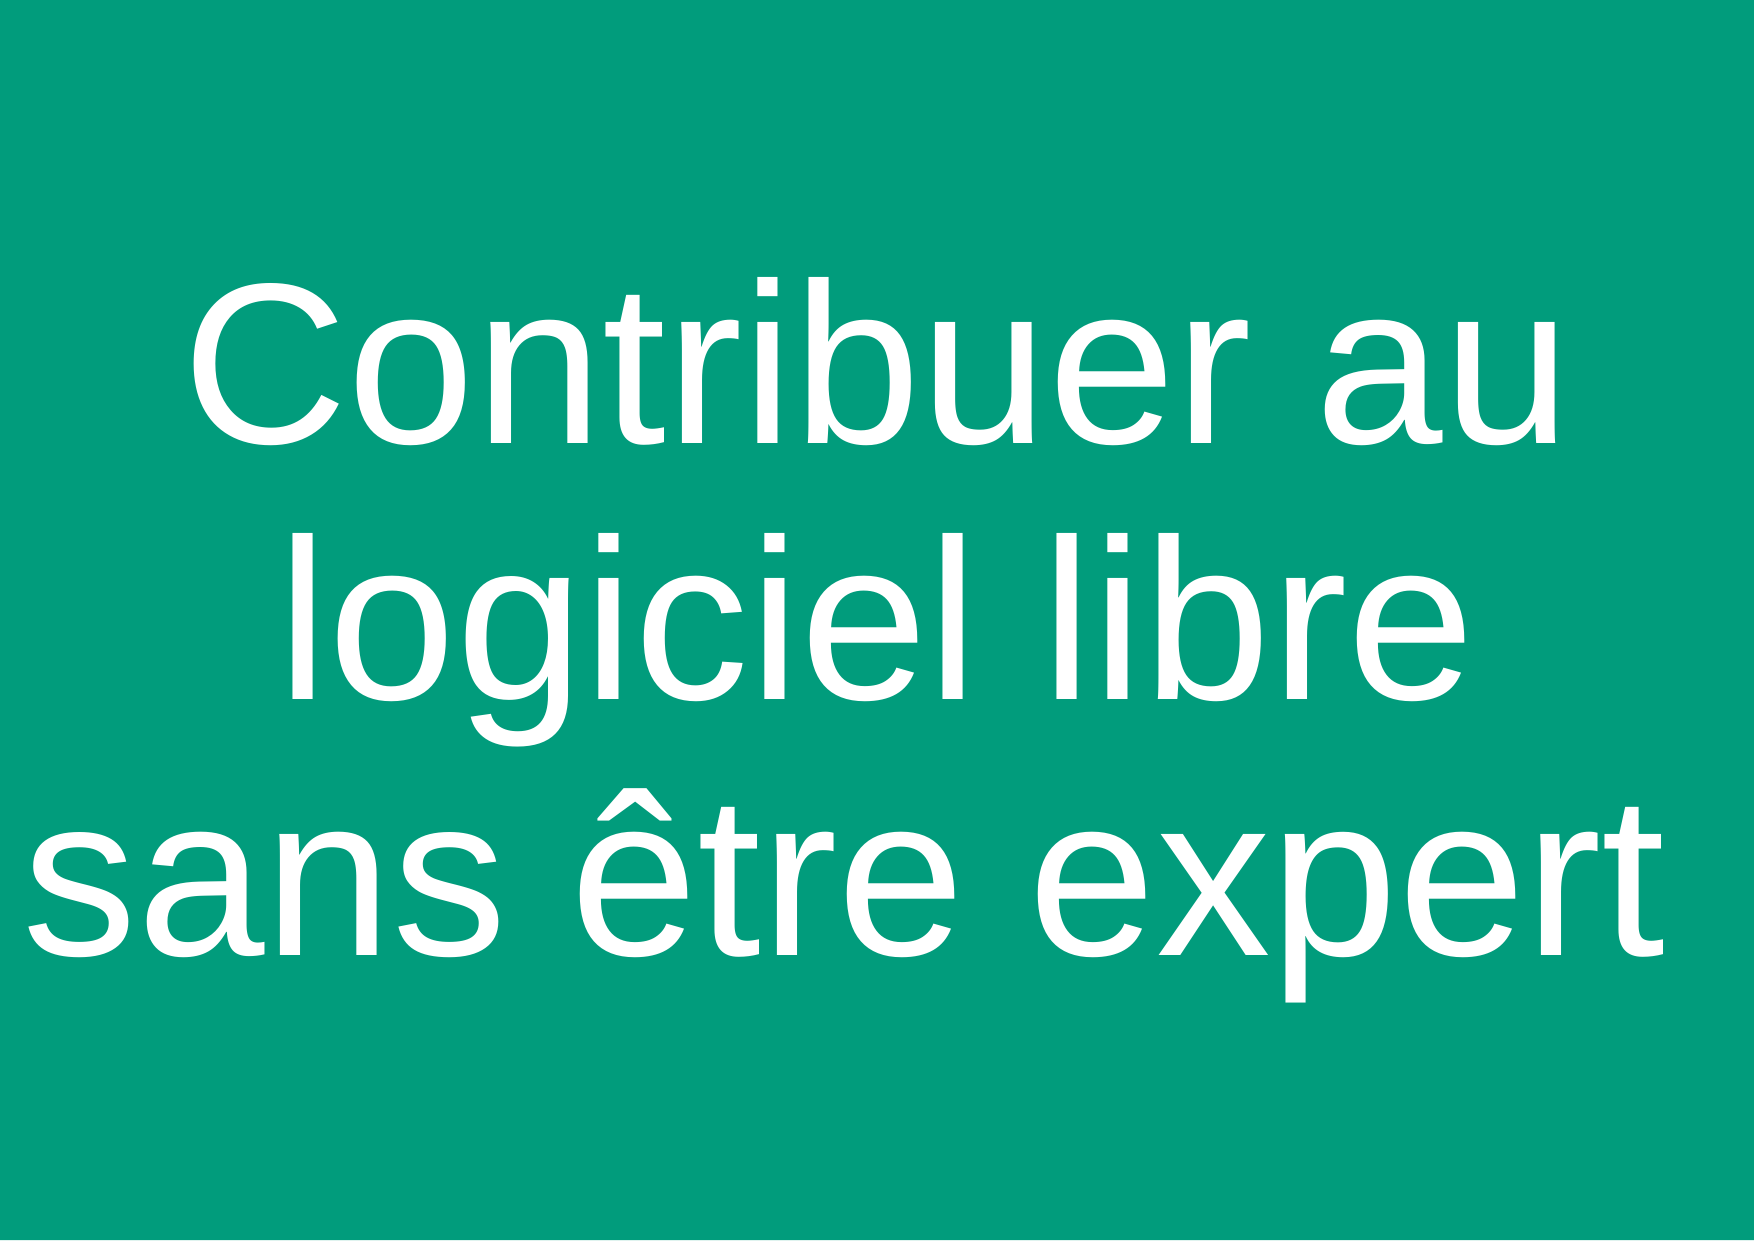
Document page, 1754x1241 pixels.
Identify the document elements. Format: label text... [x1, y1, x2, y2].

text_box Contribuer au logiciel libre sans être expert [0, 0, 1754, 1241]
